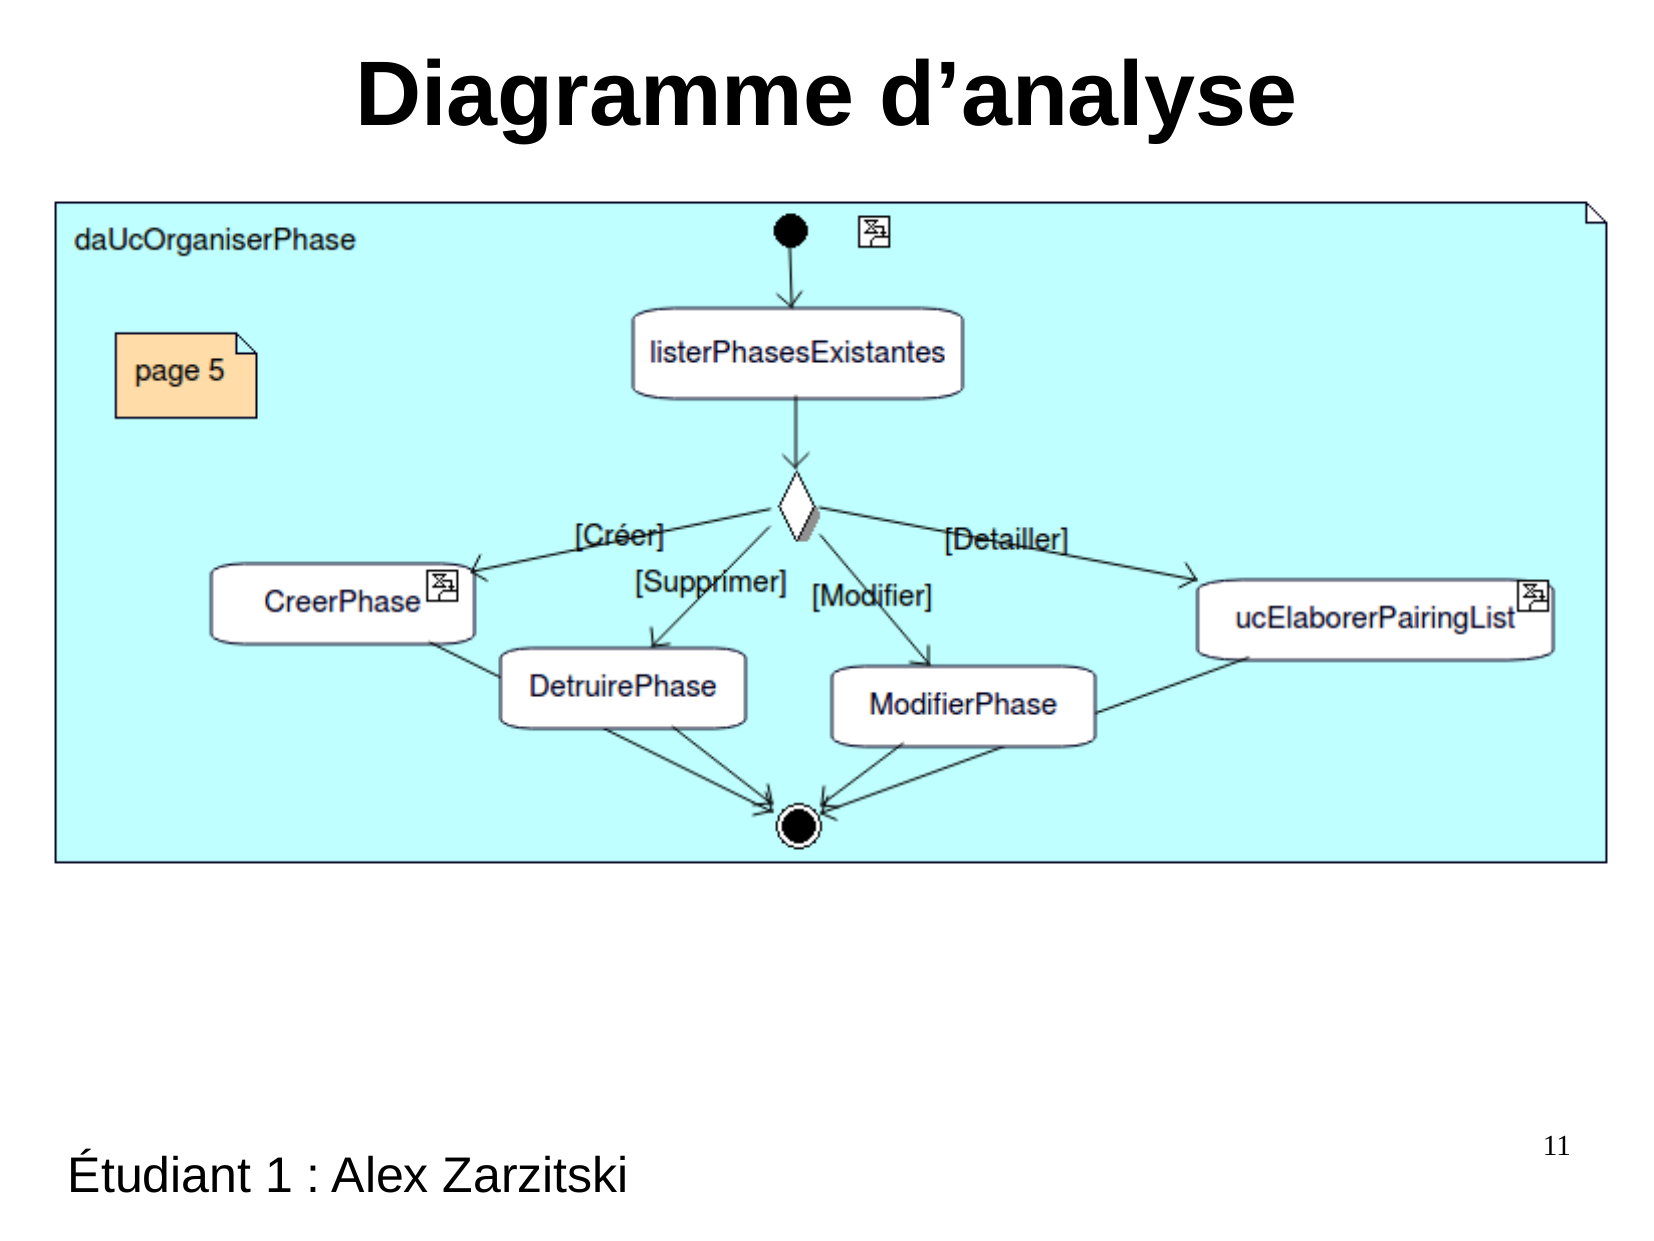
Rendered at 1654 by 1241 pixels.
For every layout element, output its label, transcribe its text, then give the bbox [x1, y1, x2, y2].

title Diagramme d’analyse [82, 0, 1571, 188]
picture [33, 188, 1630, 886]
text_box Étudiant 1 : Alex Zarzitski [53, 1139, 650, 1211]
